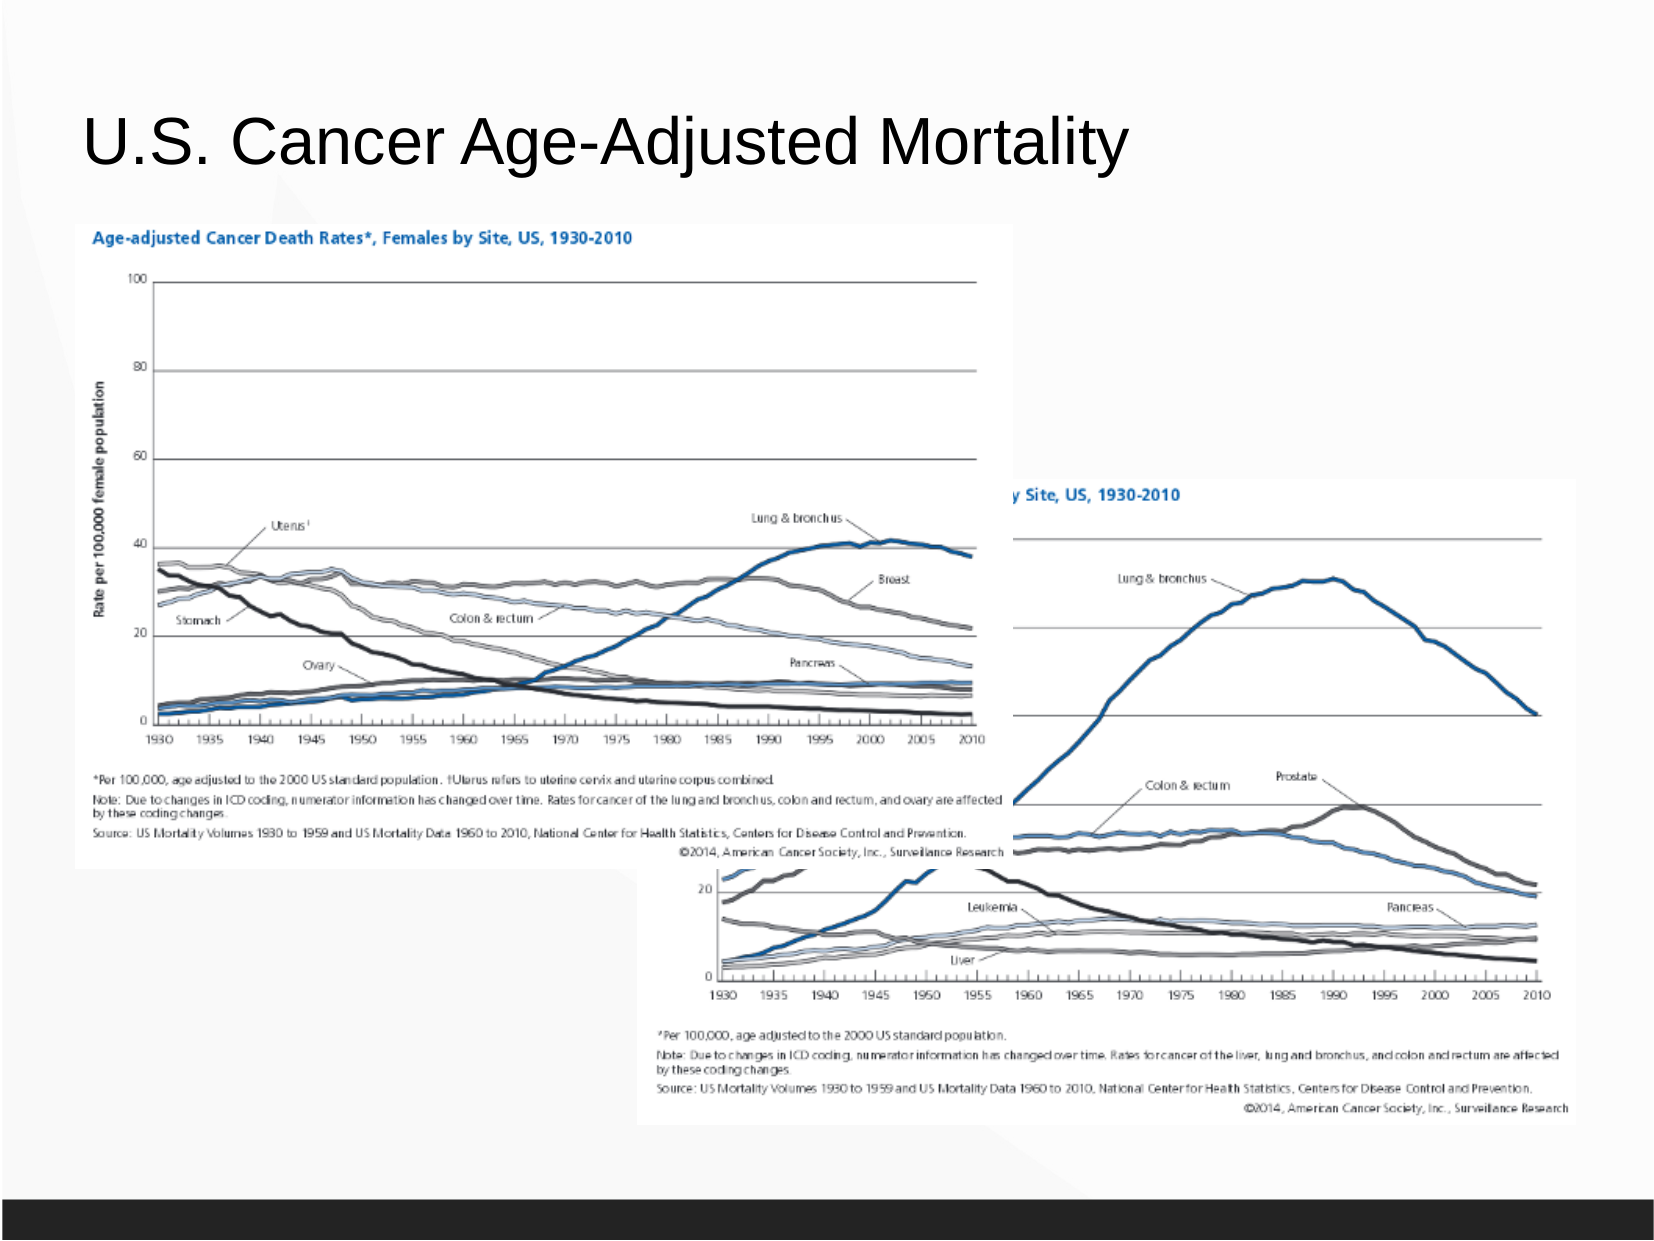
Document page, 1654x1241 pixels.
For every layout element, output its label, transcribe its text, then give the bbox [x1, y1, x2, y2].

picture [2, 0, 1654, 1241]
title U.S. Cancer Age-Adjusted Mortality [82, 45, 1571, 238]
